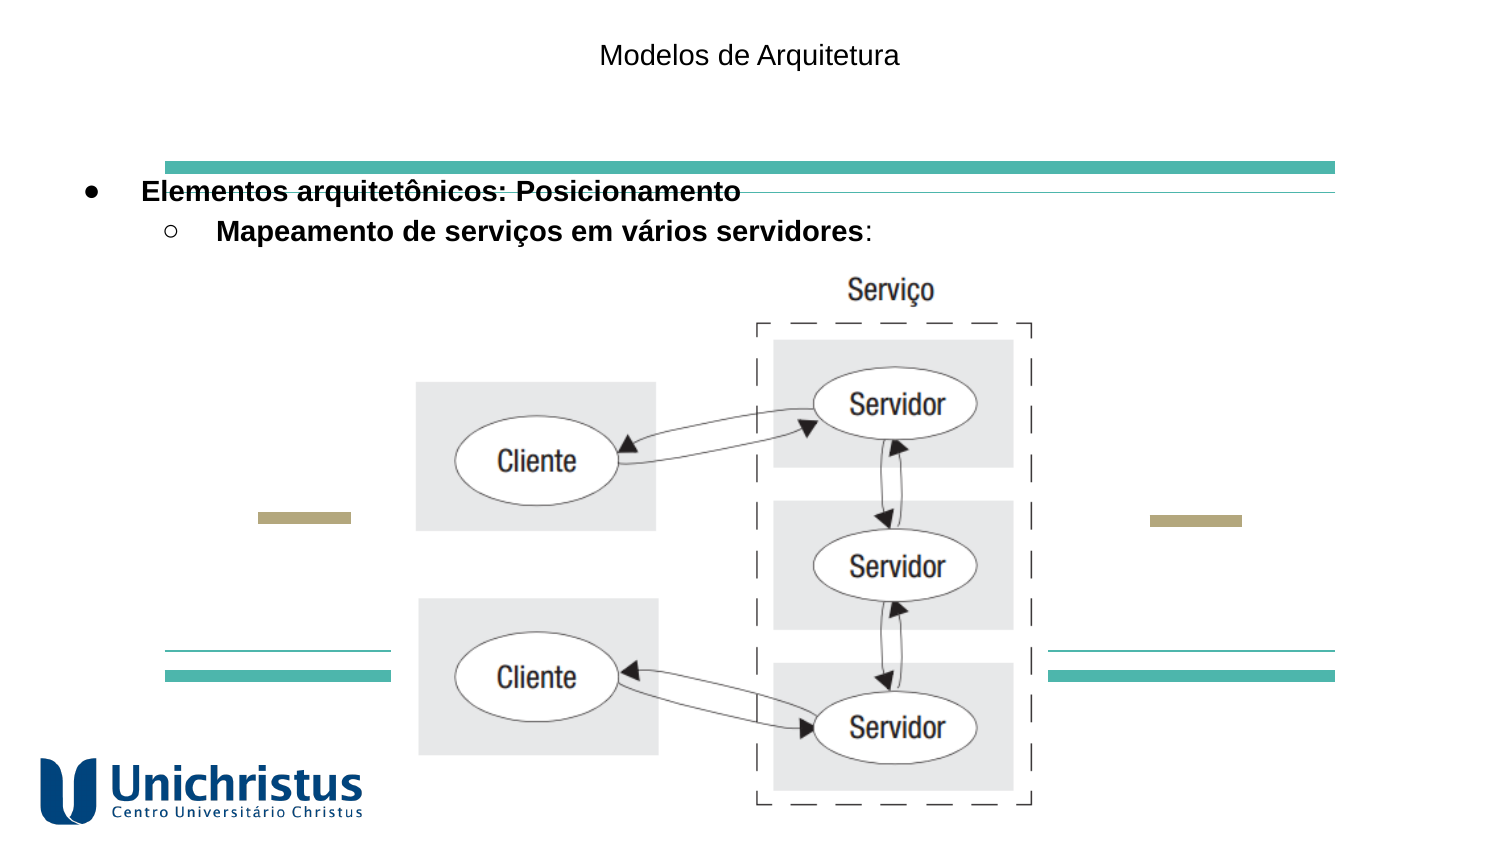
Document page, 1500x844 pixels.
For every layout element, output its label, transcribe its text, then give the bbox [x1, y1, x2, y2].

list Elementos arquitetônicos: Posicionamento Mapeamento de serviços em vários servidores: [51, 152, 1449, 750]
picture [391, 270, 1048, 820]
picture [35, 754, 367, 827]
title Modelos de Arquitetura [51, 20, 1449, 137]
